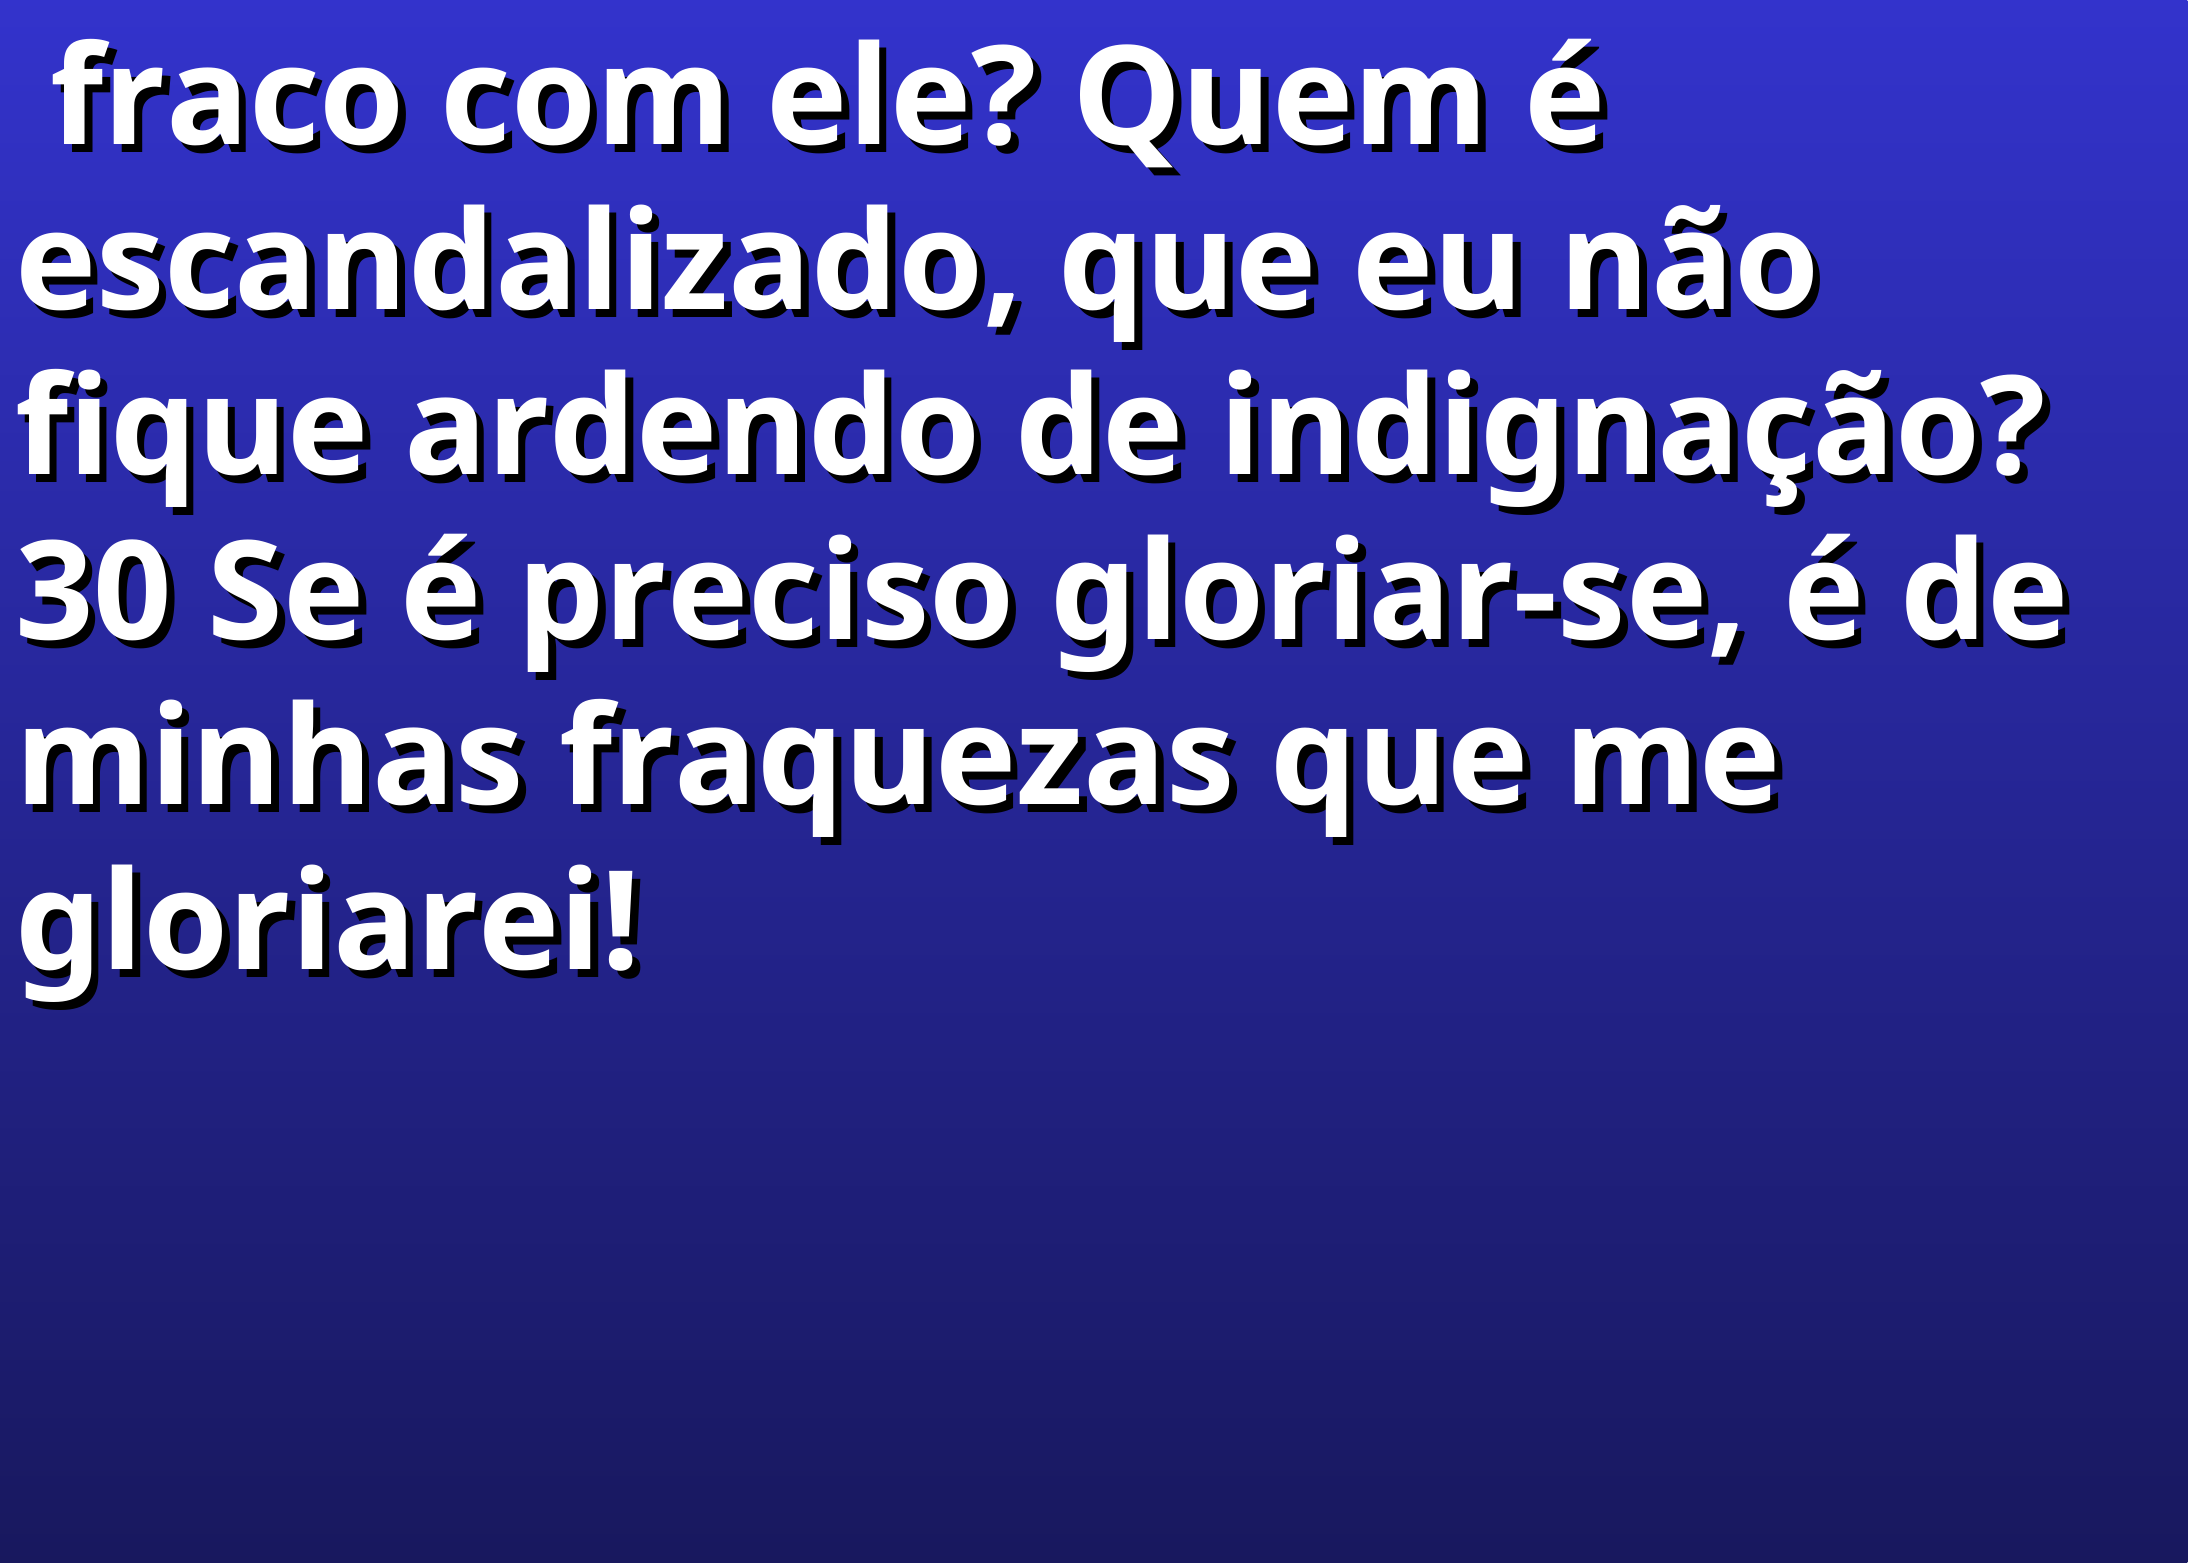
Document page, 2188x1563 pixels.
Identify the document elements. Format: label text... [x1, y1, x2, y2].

text_box fraco com ele? Quem é escandalizado, que eu não fique ardendo de indignação? 30 Se é preciso gloriar-se, é de minhas fraquezas que me gloriarei! [0, 0, 2188, 1005]
